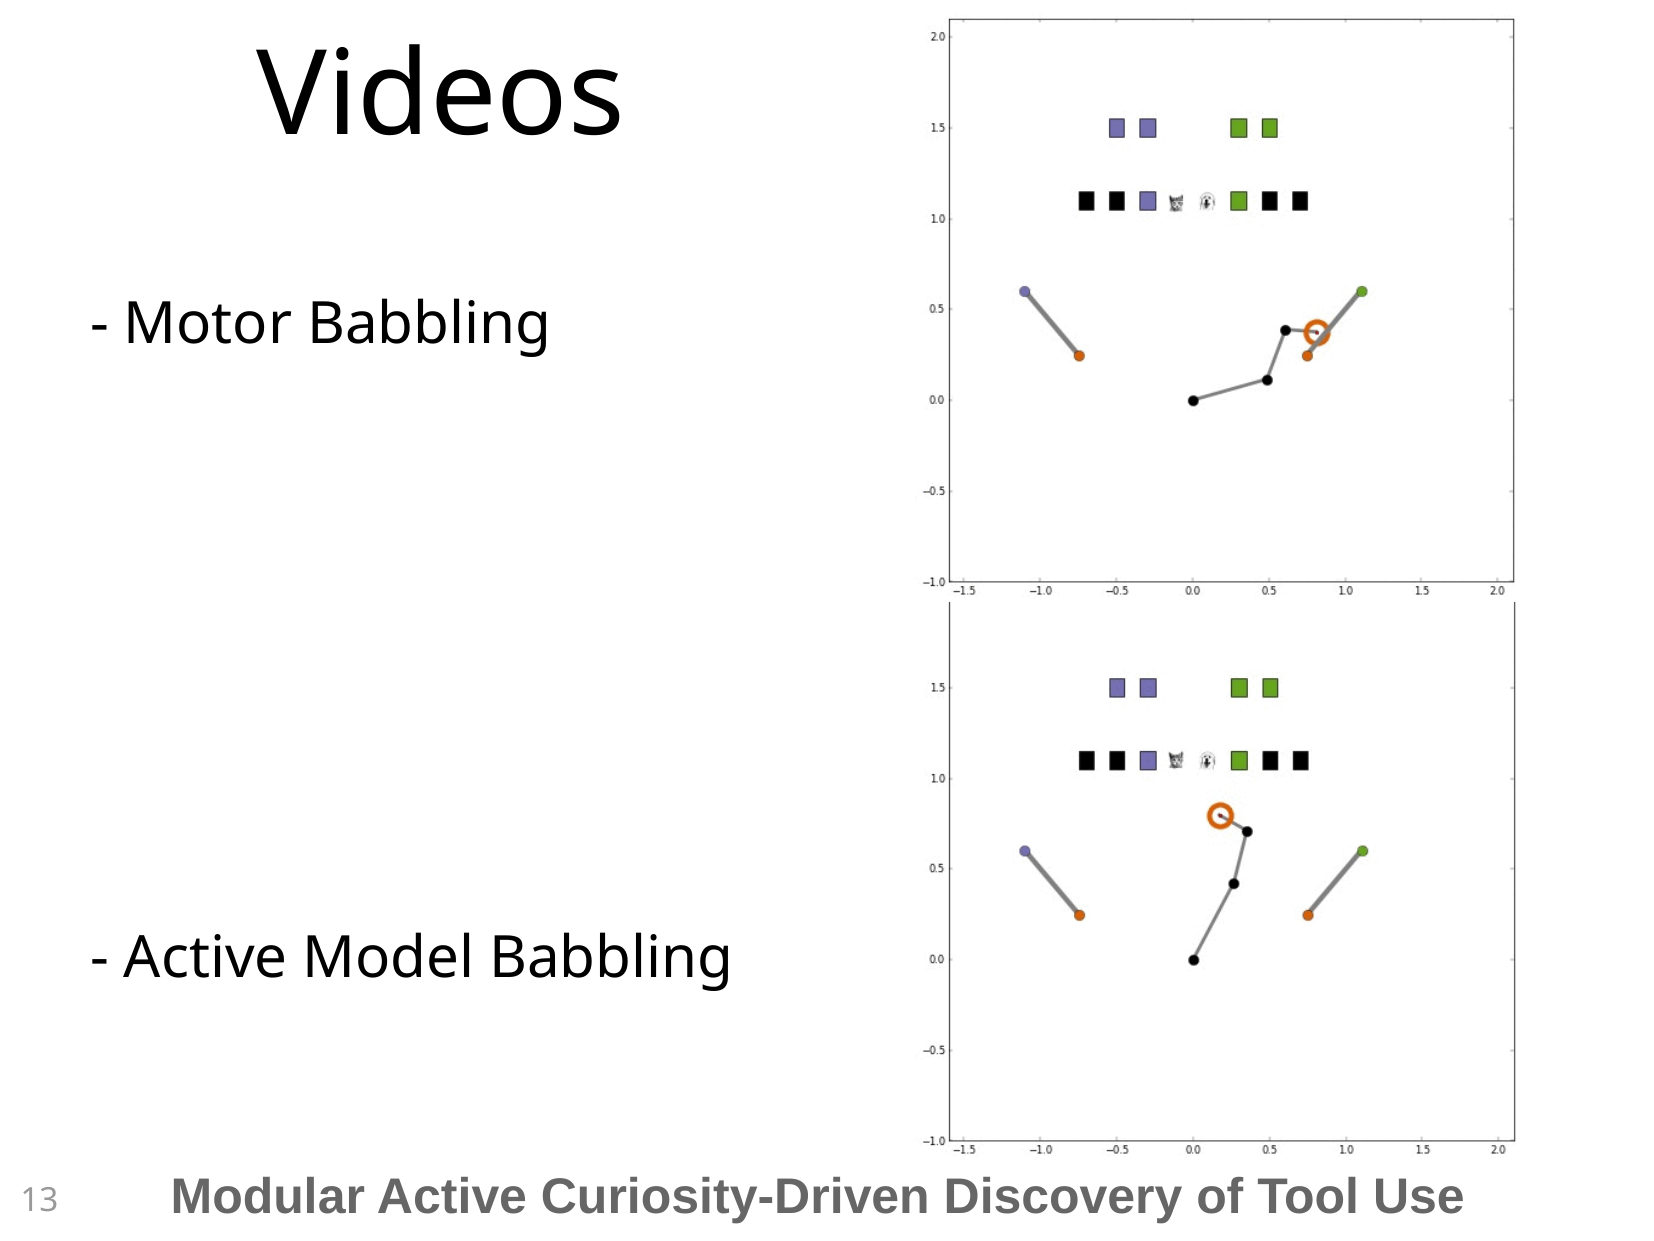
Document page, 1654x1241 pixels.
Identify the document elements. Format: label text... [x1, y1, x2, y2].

title 13 [3, 1168, 76, 1231]
picture [915, 14, 1519, 1161]
title - Motor Babbling - Active Model Babbling [90, 285, 814, 991]
text_box Modular Active Curiosity-Driven Discovery of Tool Use [155, 1160, 1481, 1232]
title Videos [0, 0, 1186, 193]
